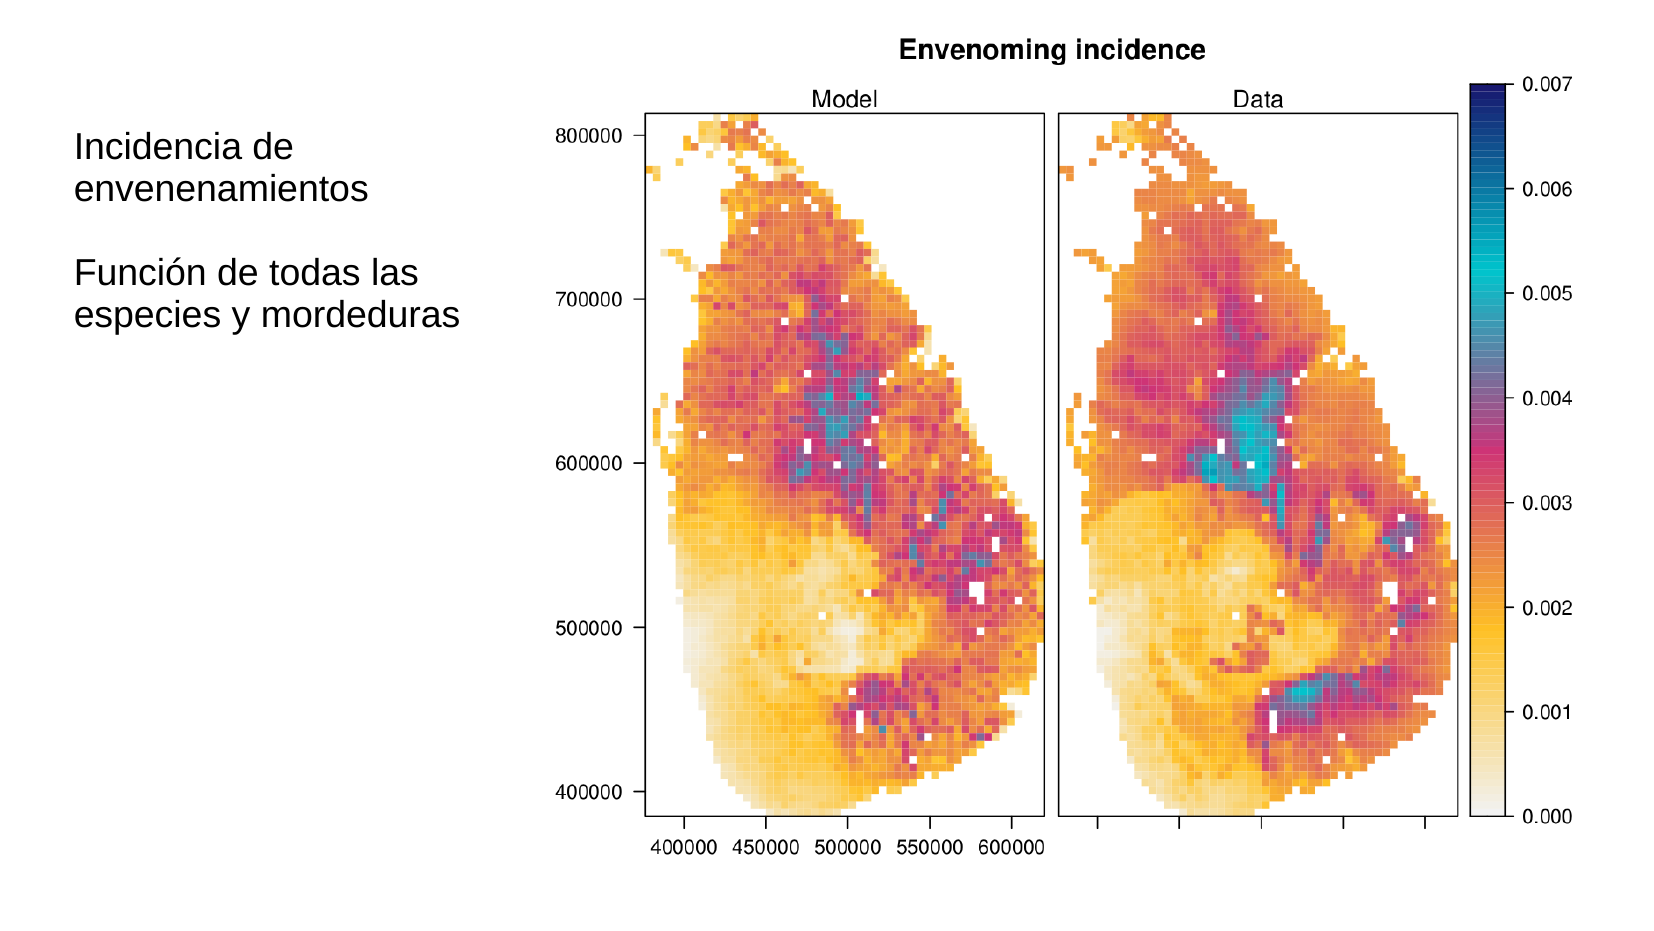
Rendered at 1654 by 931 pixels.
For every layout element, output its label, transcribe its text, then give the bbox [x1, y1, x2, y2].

text_box Incidencia de envenenamientos Función de todas las especies y mordeduras [59, 118, 532, 414]
picture [531, 29, 1612, 872]
